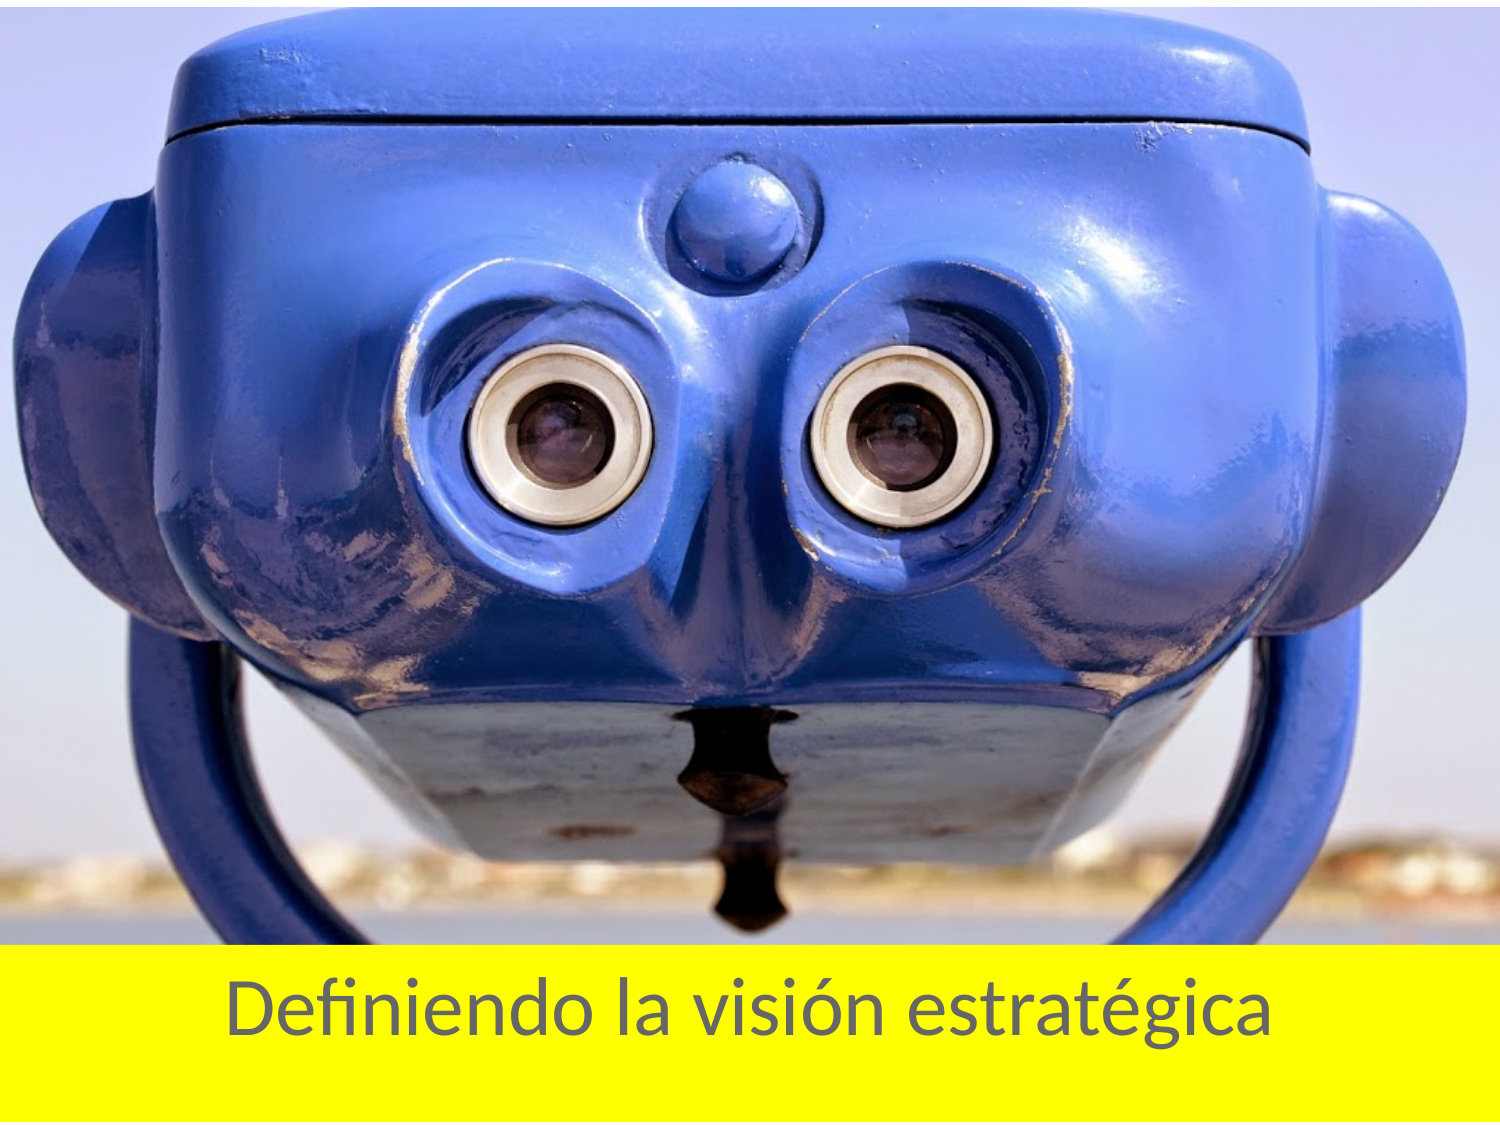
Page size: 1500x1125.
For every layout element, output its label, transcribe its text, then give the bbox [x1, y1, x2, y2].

text_box Definiendo la visión estratégica [0, 944, 1500, 1122]
picture [0, 7, 1500, 944]
